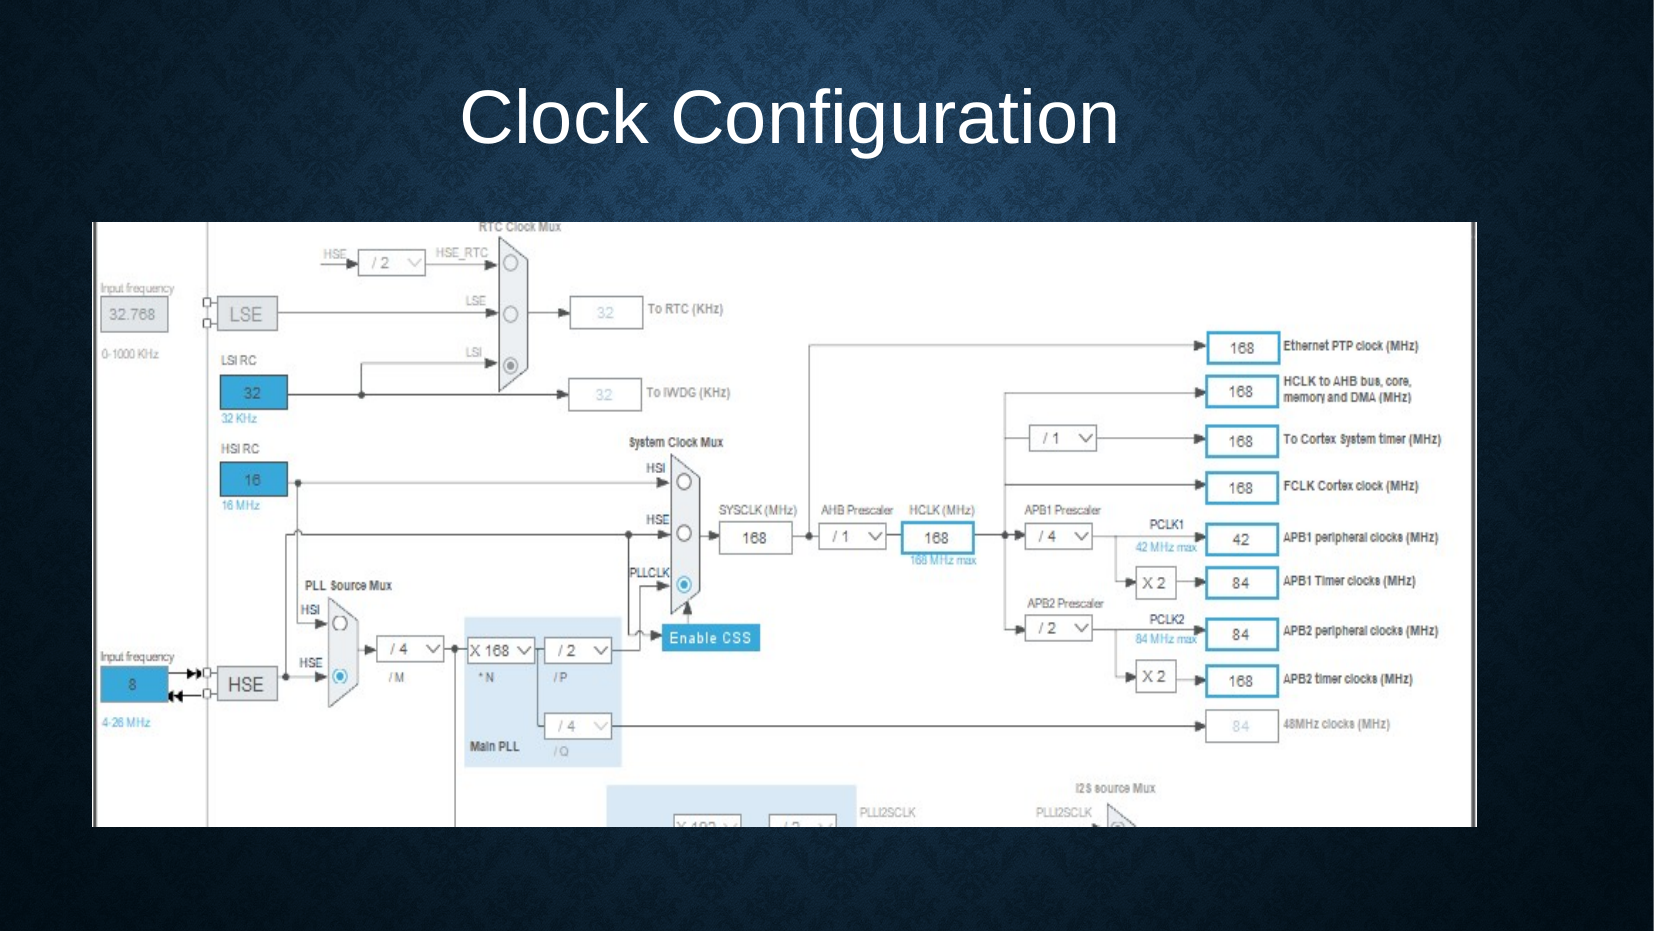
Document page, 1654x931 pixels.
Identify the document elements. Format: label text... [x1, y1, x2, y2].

title Clock Configuration [88, 26, 1493, 207]
picture [0, 0, 1654, 931]
